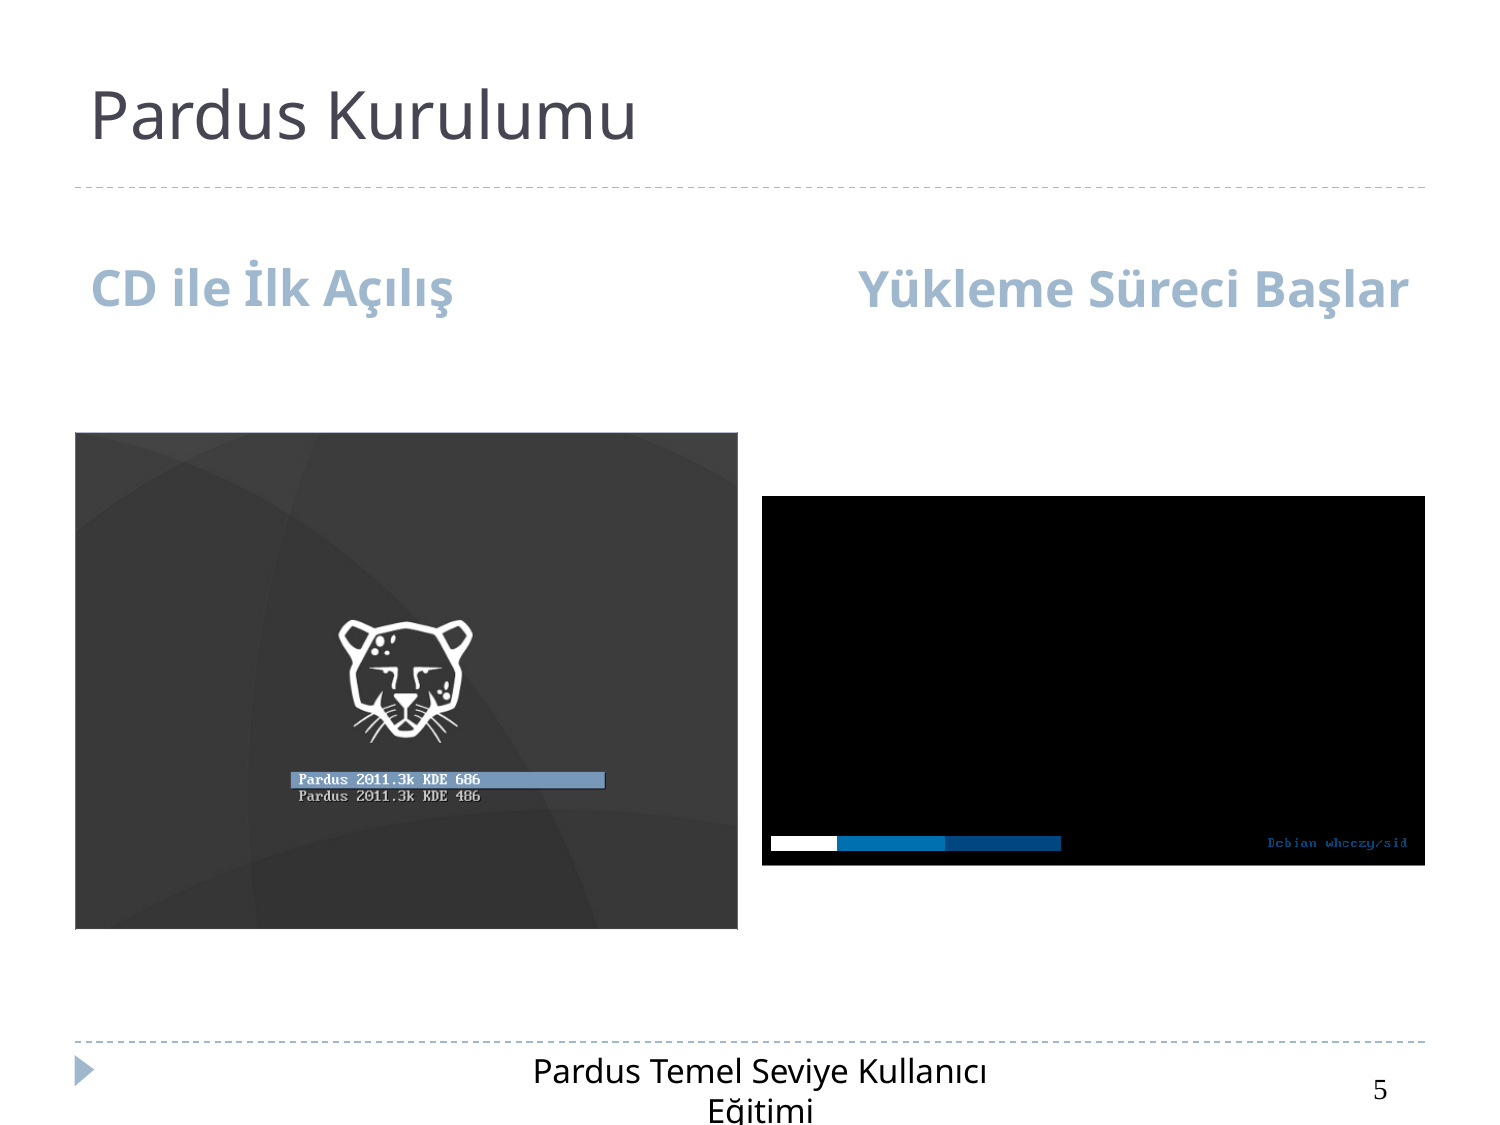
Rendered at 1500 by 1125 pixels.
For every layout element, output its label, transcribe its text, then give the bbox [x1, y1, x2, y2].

list Yükleme Süreci Başlar [762, 212, 1426, 325]
picture [762, 496, 1425, 866]
title Pardus Kurulumu [75, 37, 1425, 188]
picture [75, 432, 738, 930]
list CD ile İlk Açılış [75, 210, 738, 324]
